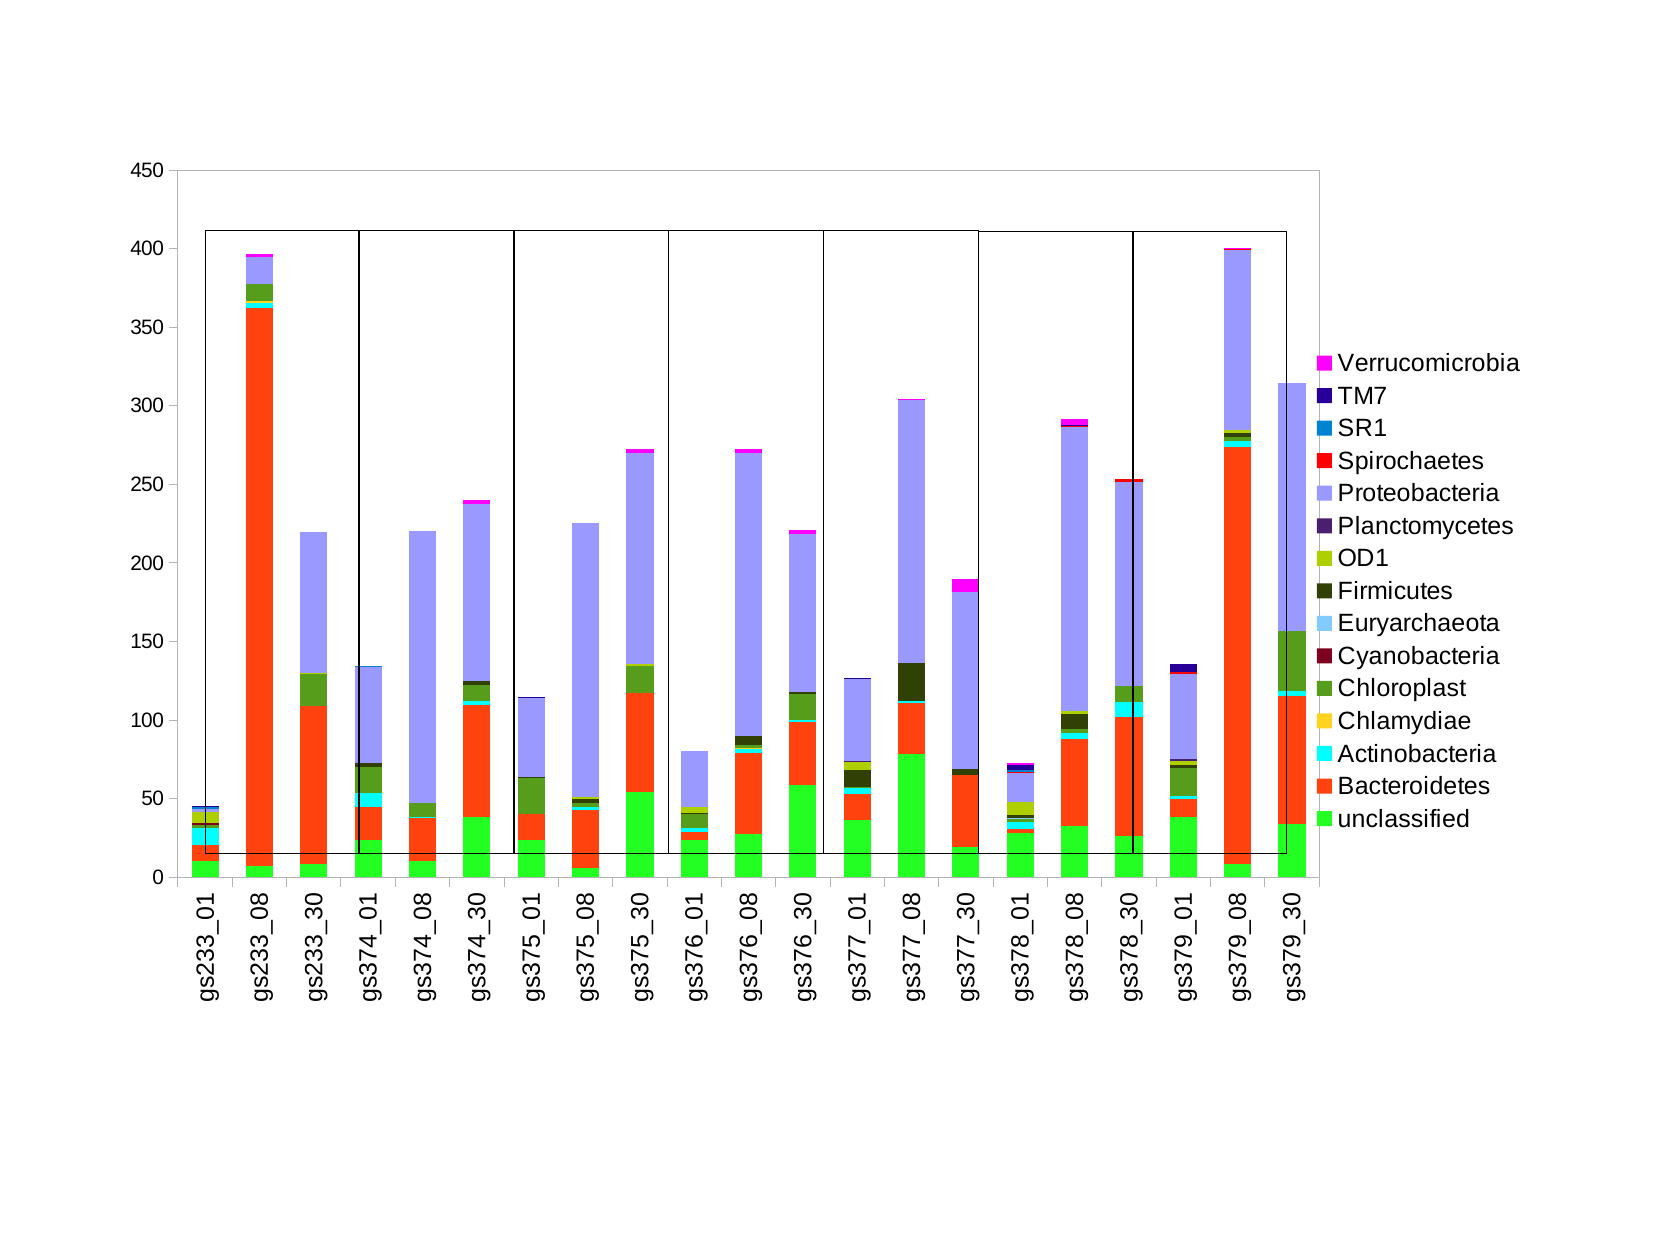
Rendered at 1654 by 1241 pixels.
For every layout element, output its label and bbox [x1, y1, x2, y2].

text_box [205, 230, 1287, 854]
chart [100, 140, 1582, 1021]
